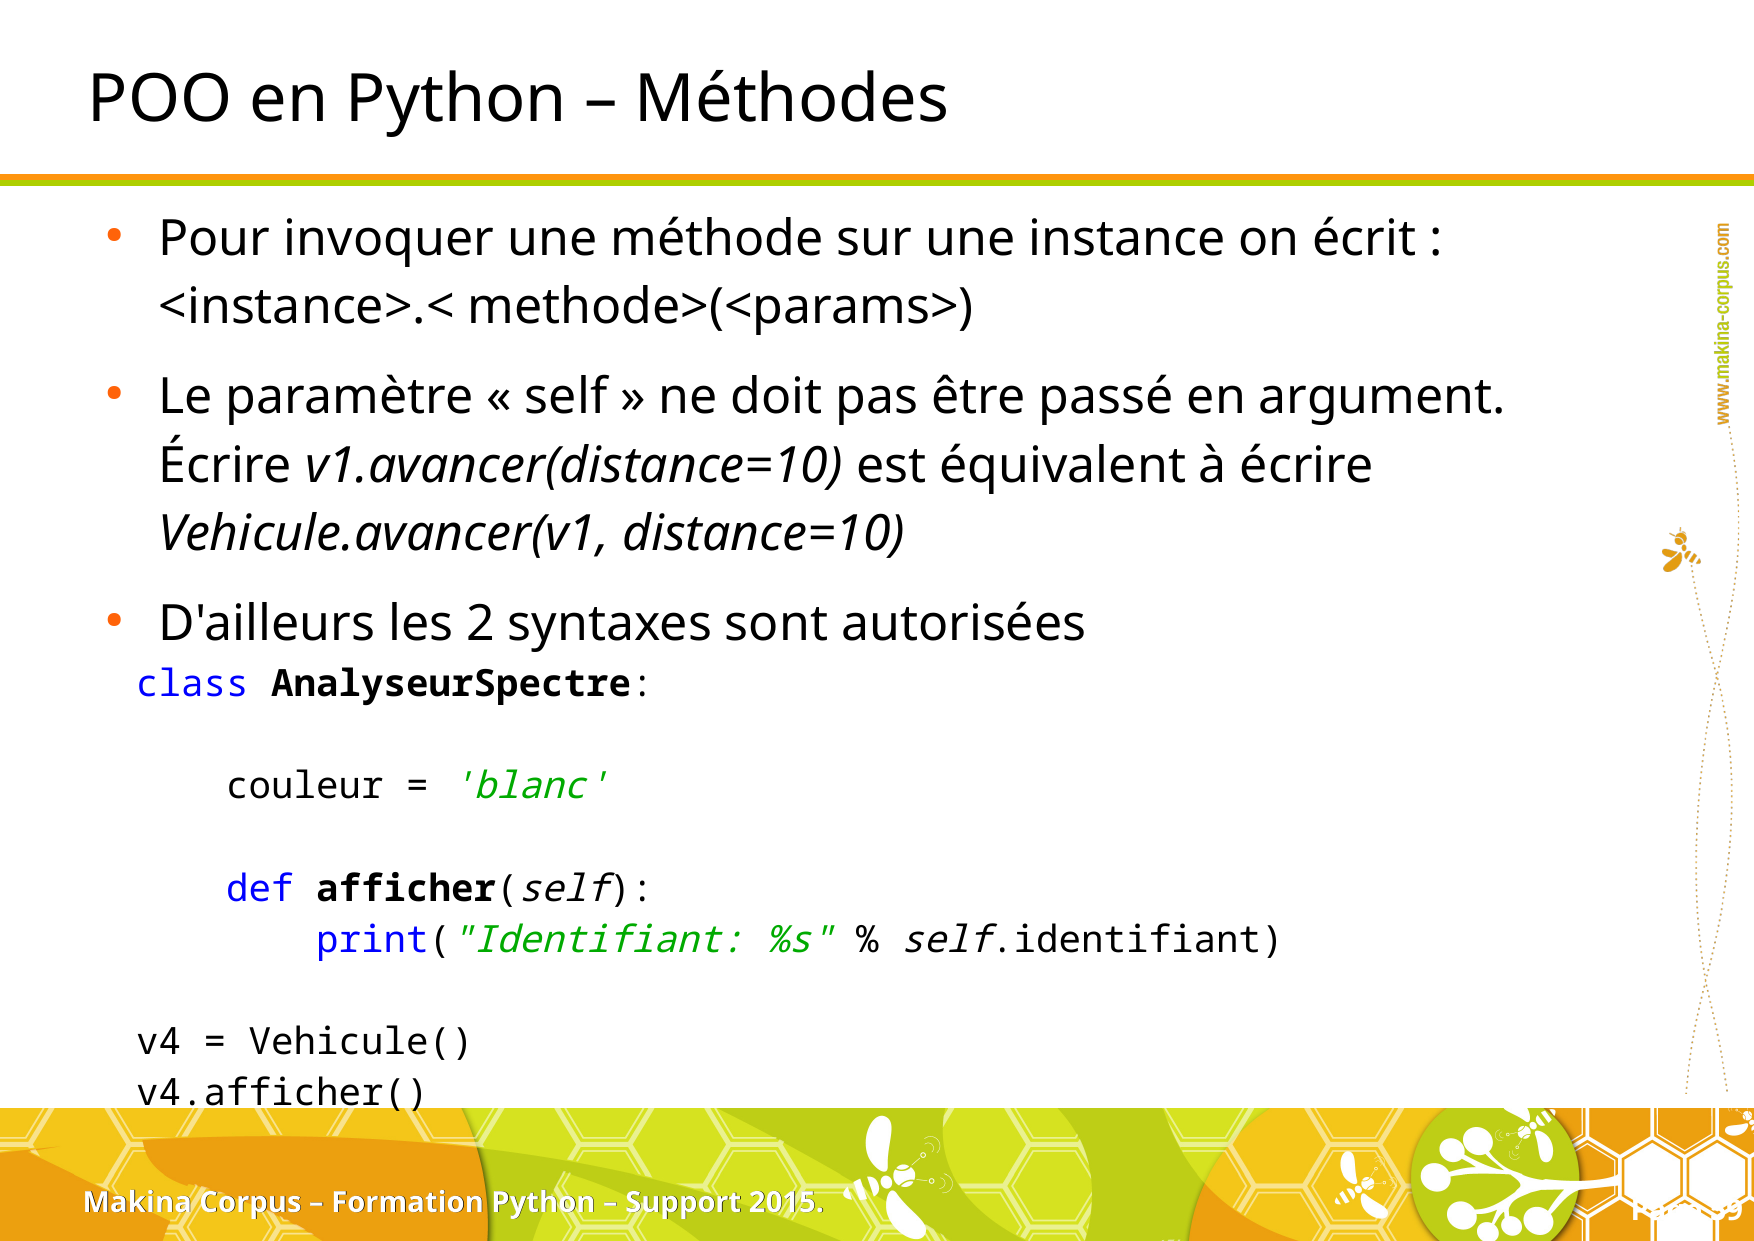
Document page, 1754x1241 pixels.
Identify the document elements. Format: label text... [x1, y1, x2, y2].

title POO en Python – Méthodes [87, 31, 1667, 160]
text_box class AnalyseurSpectre: couleur = 'blanc' def afficher(self): print("Identifiant: %s" % self.identifiant) v4 = Vehicule() v4.afficher() [121, 649, 1654, 1061]
picture [1639, 203, 1754, 1093]
picture [0, 1108, 1754, 1241]
list Pour invoquer une méthode sur une instance on écrit : <instance>.< methode>(<params>) Le paramètre « self » ne doit pas être passé en argument. Écrire v1.avancer(distance=10) est équivalent à écrire Vehicule.avancer(v1, distance=10) D'ailleurs les 2 syntaxes sont autorisées [87, 201, 1667, 584]
